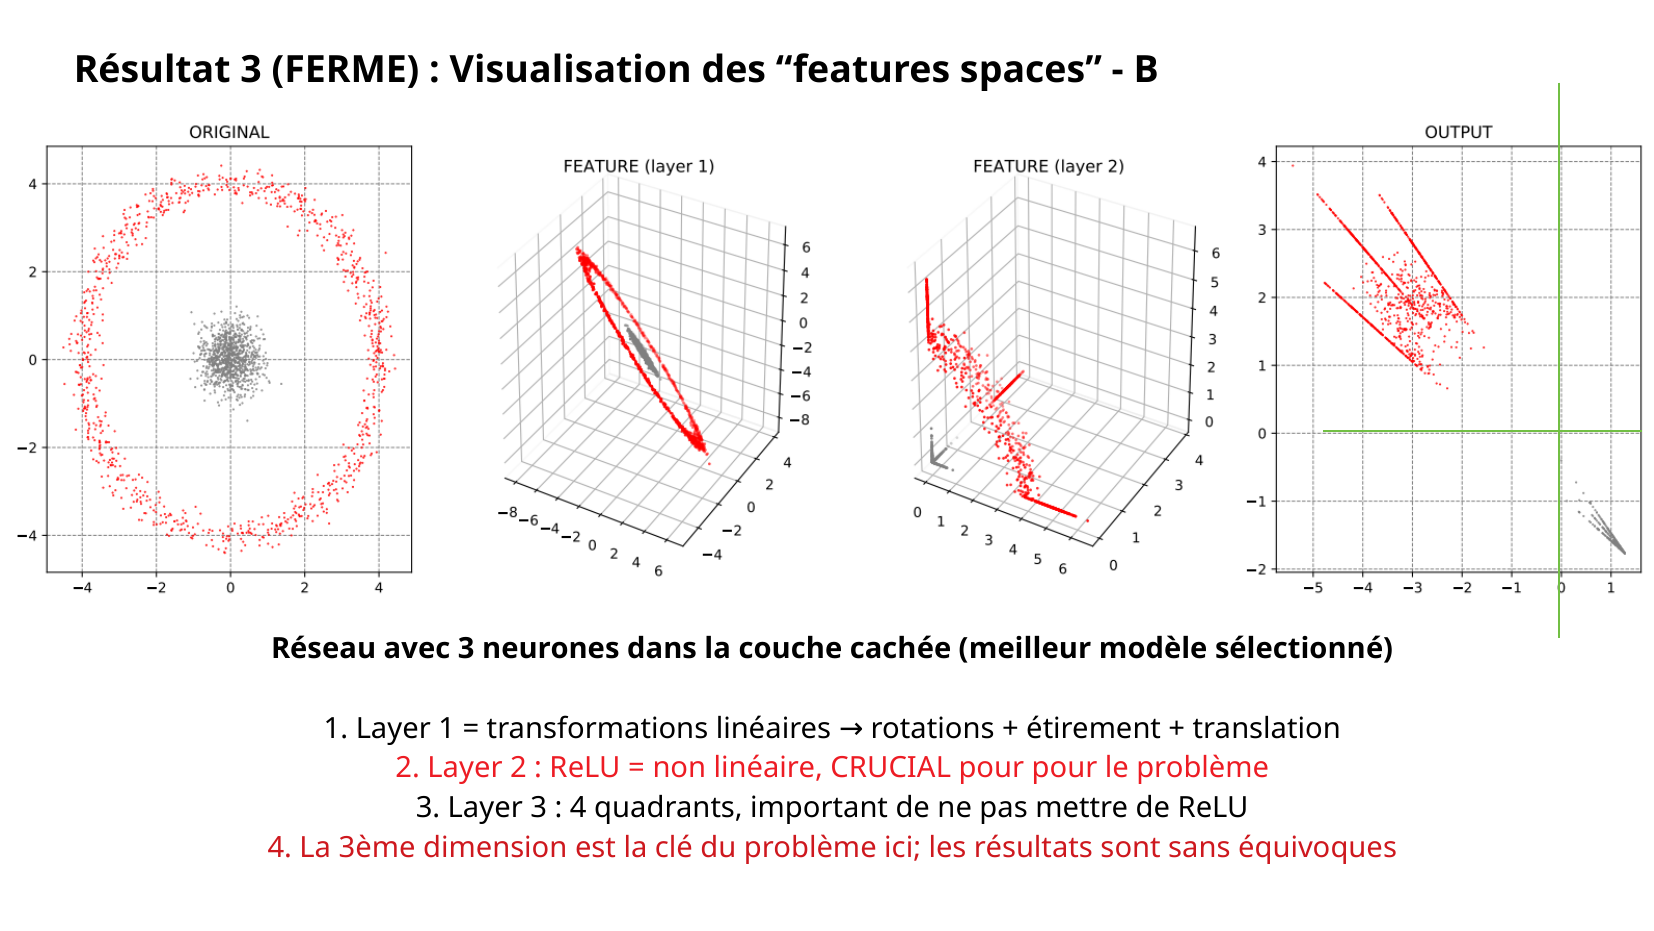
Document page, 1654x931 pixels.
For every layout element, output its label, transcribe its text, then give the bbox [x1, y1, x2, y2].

text_box Réseau avec 3 neurones dans la couche cachée (meilleur modèle sélectionné) 1. Layer 1 = transformations linéaires → rotations + étirement + translation 2. Layer 2 : ReLU = non linéaire, CRUCIAL pour pour le problème 3. Layer 3 : 4 quadrants, important de ne pas mettre de ReLU 4. La 3ème dimension est la clé du problème ici; les résultats sont sans équivoques [47, 620, 1619, 865]
text_box Résultat 3 (FERME) : Visualisation des “features spaces” - B [59, 35, 1536, 93]
picture [2, 111, 1558, 611]
picture [1560, 111, 1654, 611]
